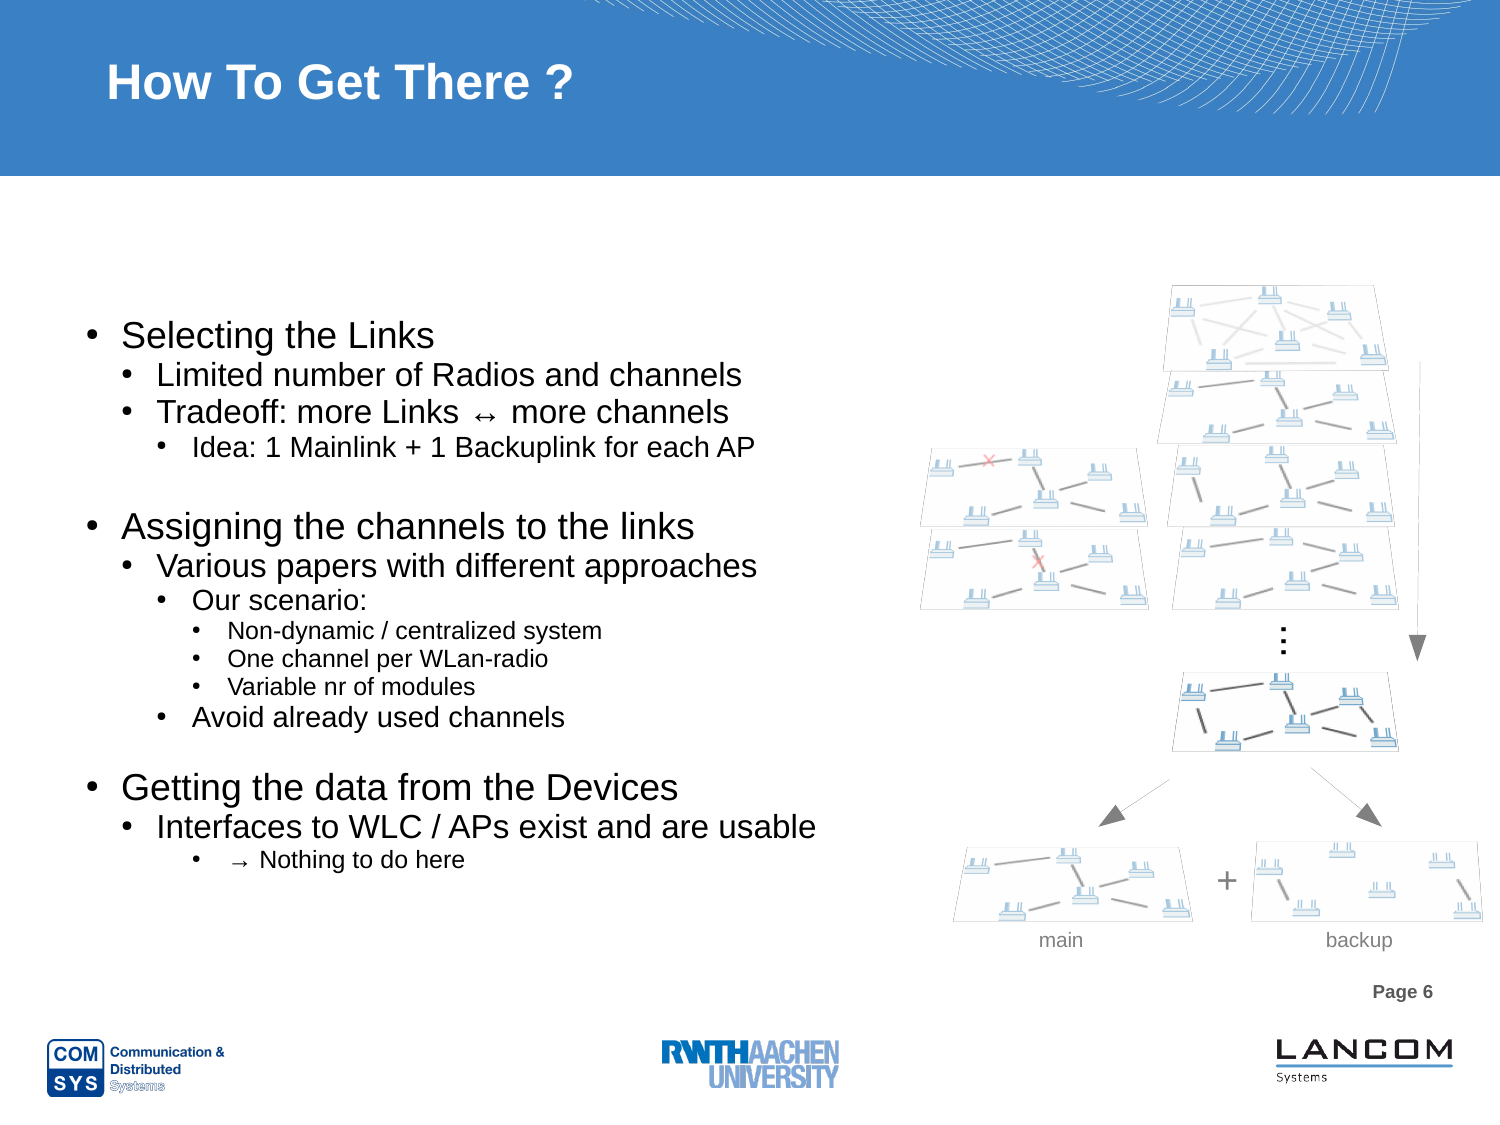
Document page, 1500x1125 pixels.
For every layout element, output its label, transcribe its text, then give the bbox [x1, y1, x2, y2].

text_box ... [1240, 609, 1302, 672]
text_box backup [1311, 921, 1408, 960]
picture [1275, 1039, 1453, 1084]
title How To Get There ? [106, 35, 1176, 110]
picture [0, 0, 1500, 176]
text_box Selecting the Links Limited number of Radios and channels Tradeoff: more Links ↔ more channels Idea: 1 Mainlink + 1 Backuplink for each AP Assigning the channels to the links Various papers with different approaches Our scenario: Non-dynamic / centralized system One channel per WLan-radio Variable nr of modules Avoid already used channels Getting the data from the Devices Interfaces to WLC / APs exist and are usable → Nothing to do here [70, 307, 993, 882]
text_box main [1024, 921, 1099, 960]
text_box + [1216, 852, 1229, 934]
